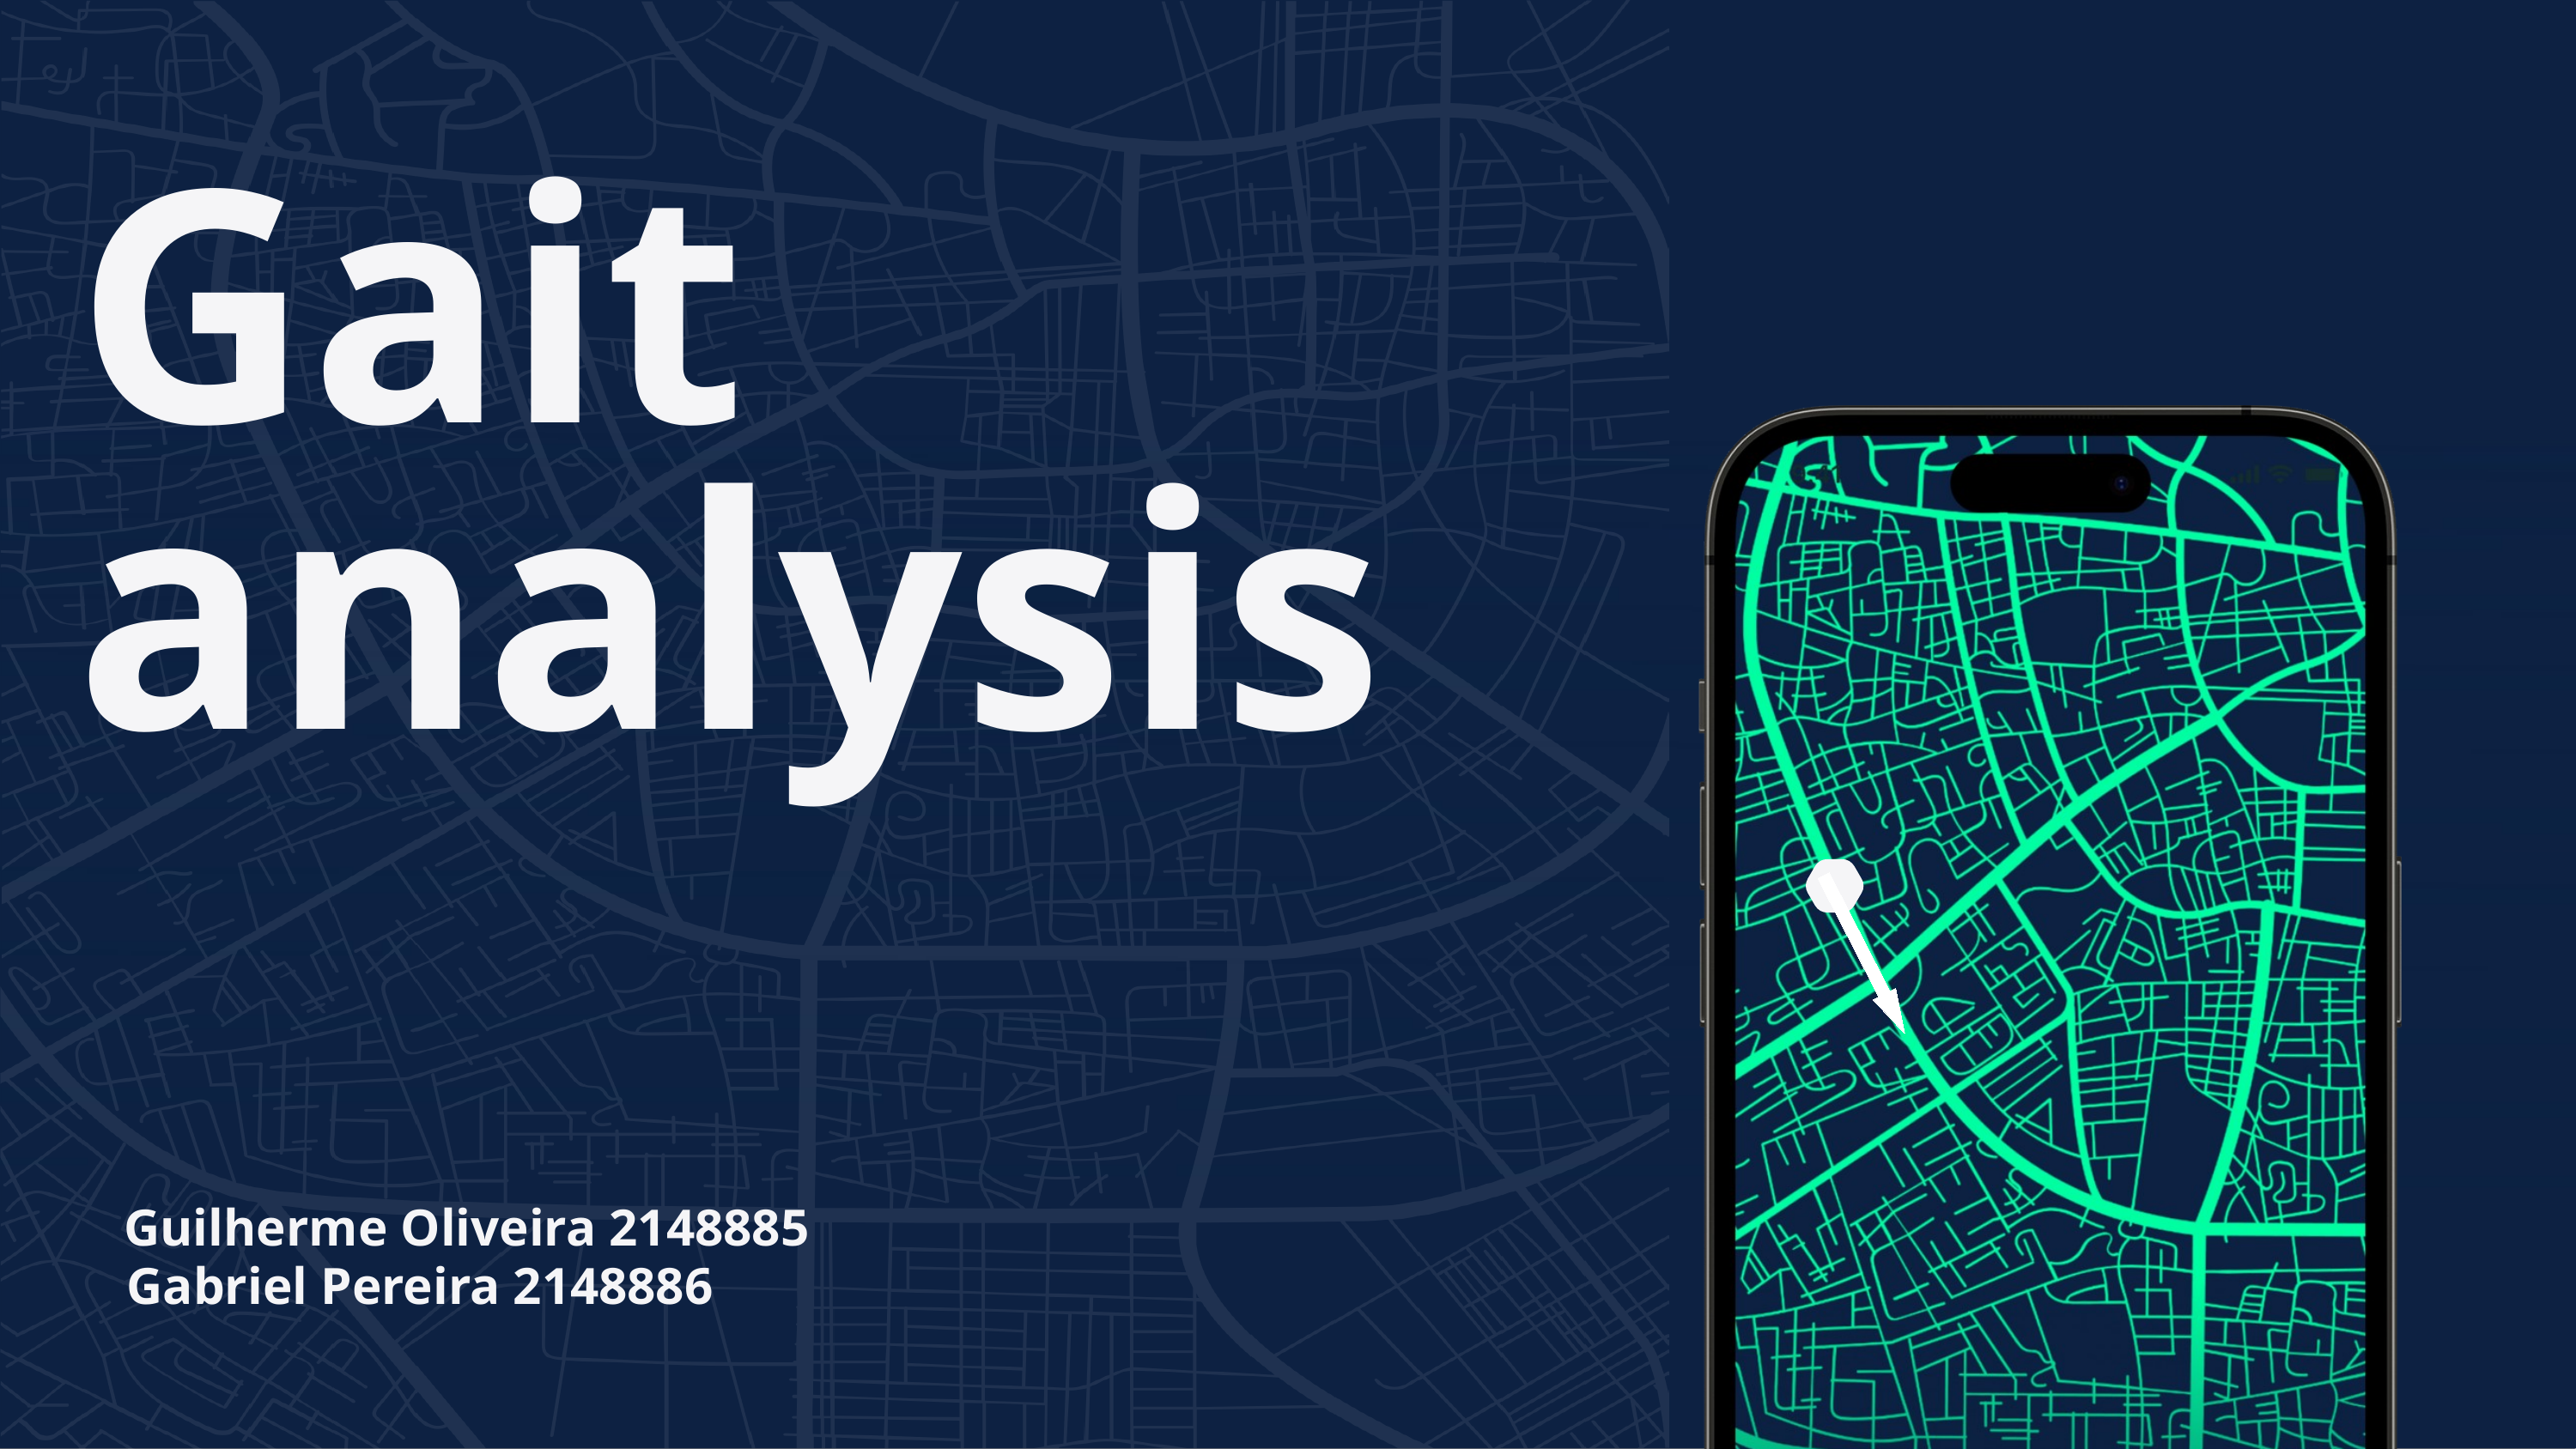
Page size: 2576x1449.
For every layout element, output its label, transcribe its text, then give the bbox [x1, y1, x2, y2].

text_box Gabriel Pereira 2148886 [126, 1241, 1555, 1314]
text_box Gait analysis [76, 177, 1699, 1170]
text_box Guilherme Oliveira 2148885 [111, 1185, 898, 1270]
text_box [0, 0, 2576, 1449]
